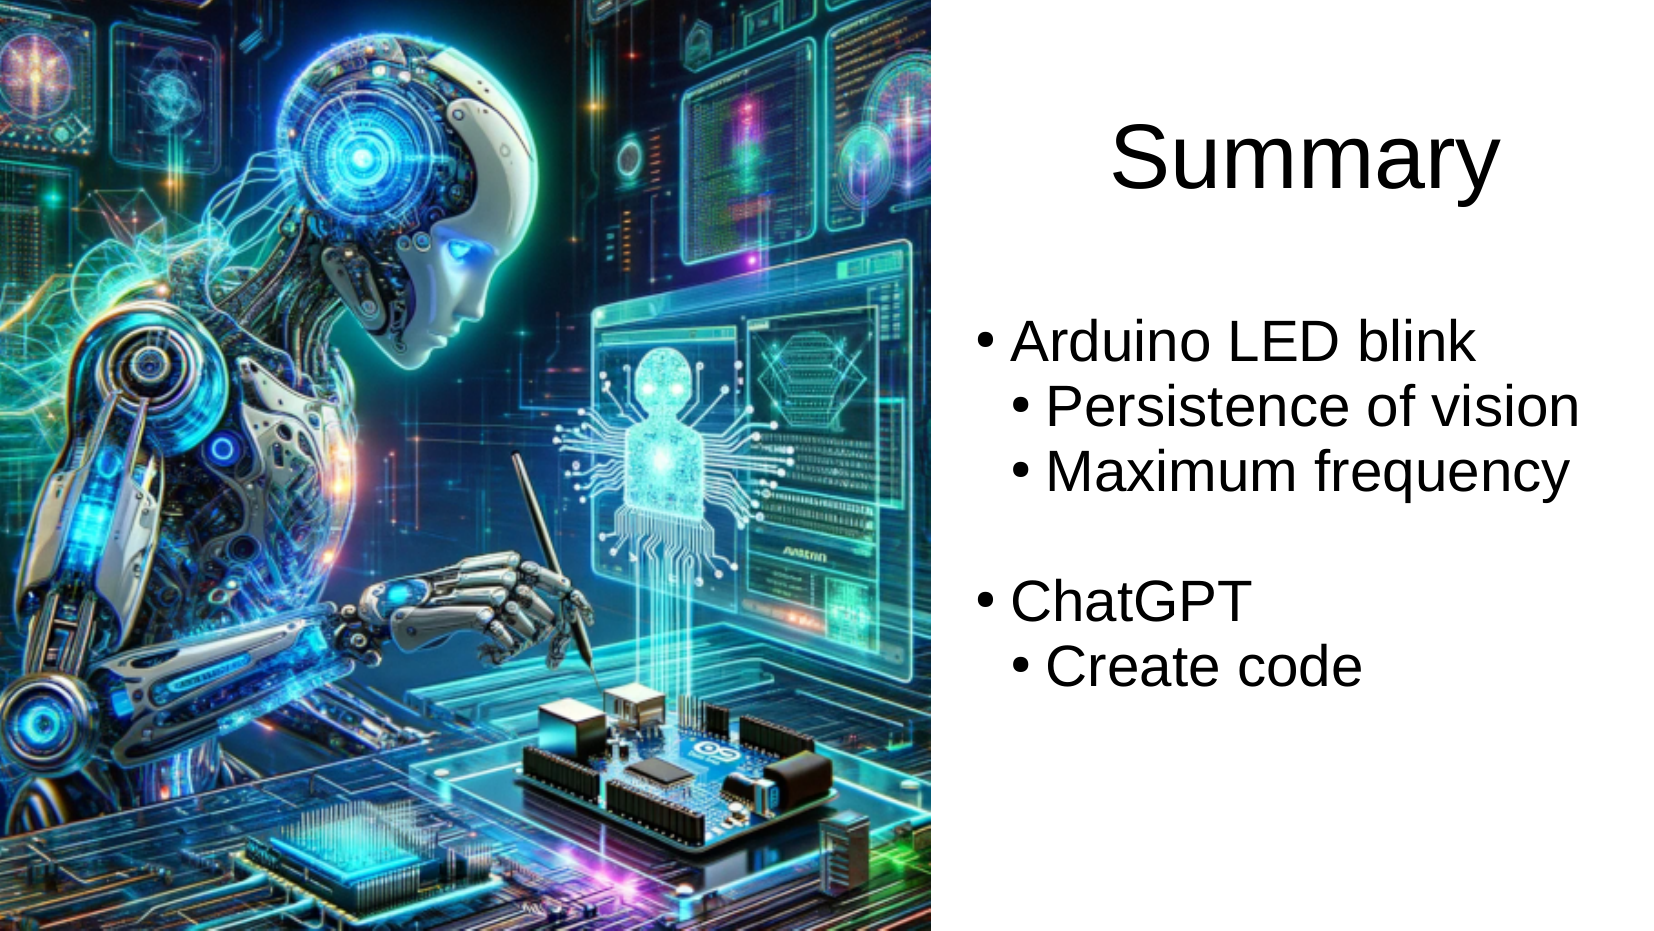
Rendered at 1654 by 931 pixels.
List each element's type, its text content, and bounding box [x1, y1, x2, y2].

picture [0, 0, 931, 931]
subtitle Arduino LED blink Persistence of vision Maximum frequency ChatGPT Create code [975, 217, 1613, 855]
title Summary [936, 53, 1651, 259]
